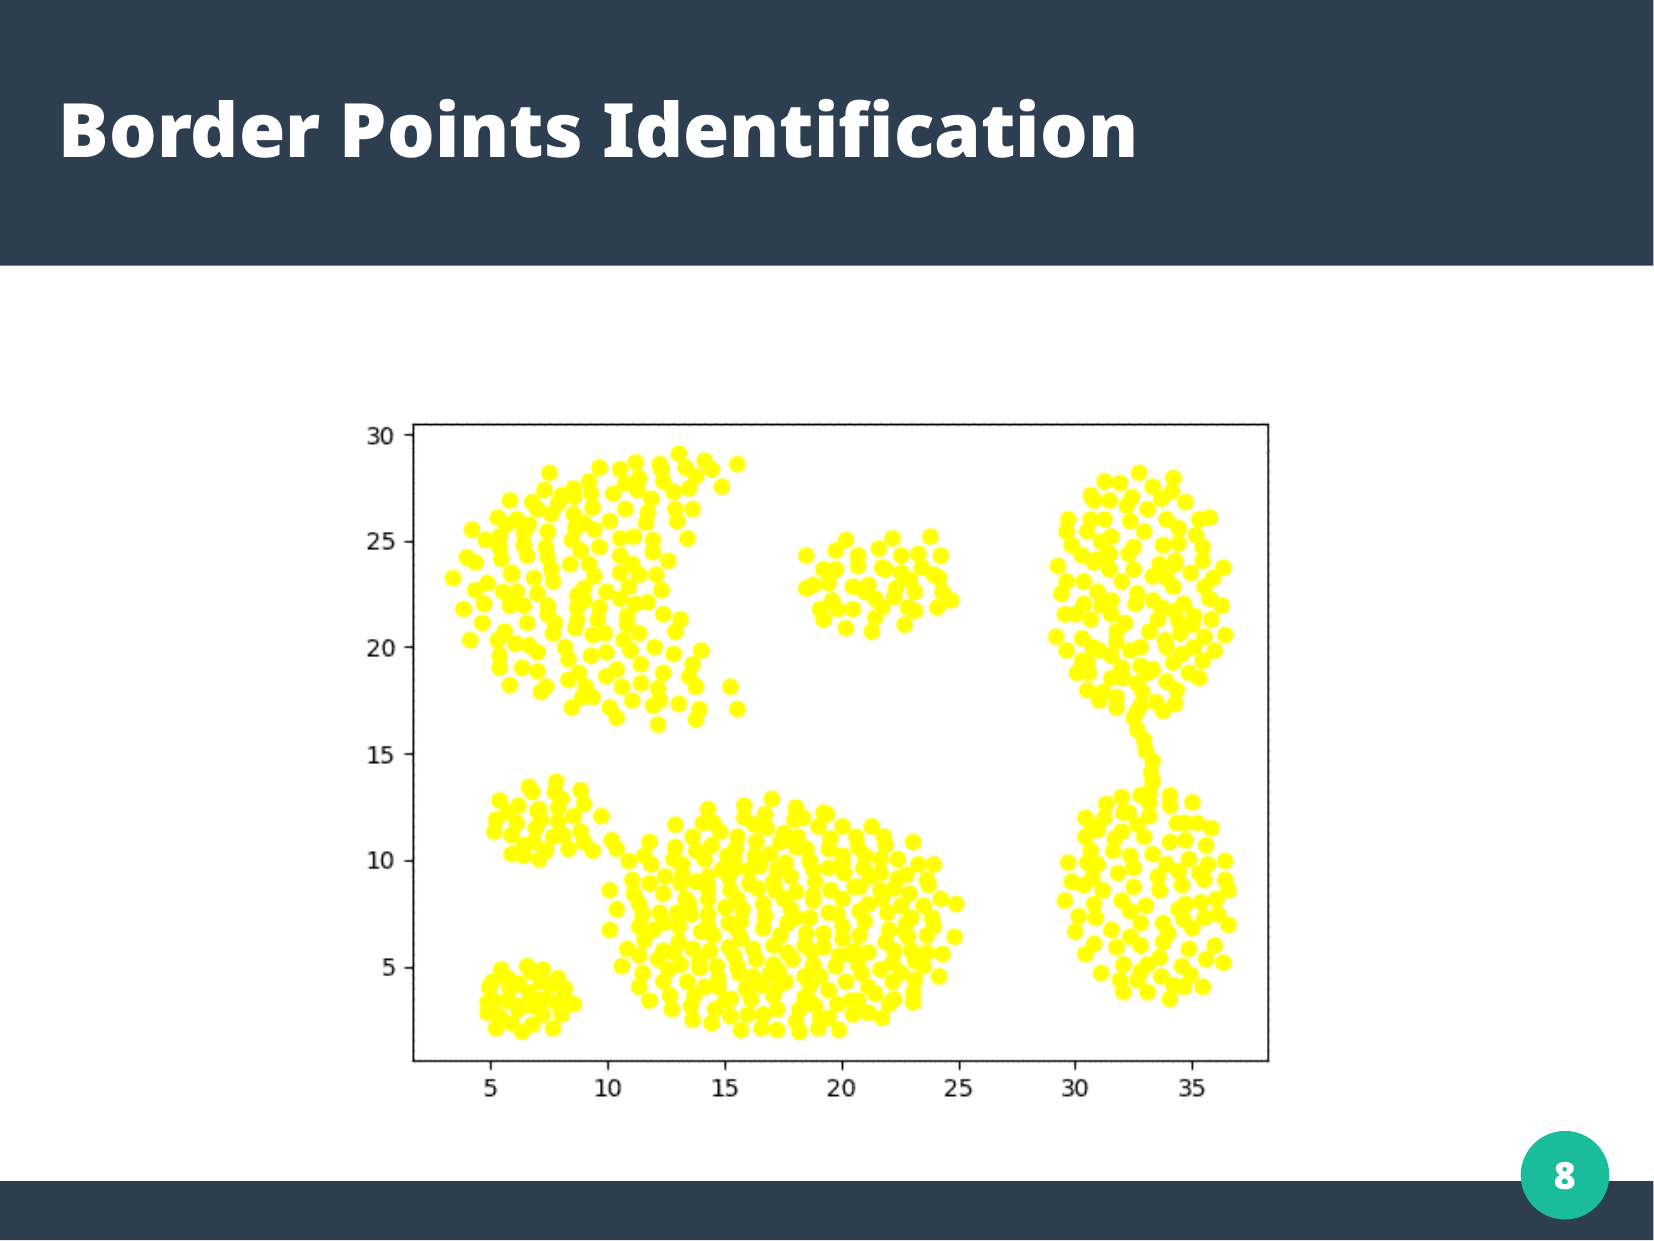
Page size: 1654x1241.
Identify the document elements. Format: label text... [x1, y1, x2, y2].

picture [275, 324, 1378, 1152]
title Border Points Identification [59, 49, 1595, 207]
